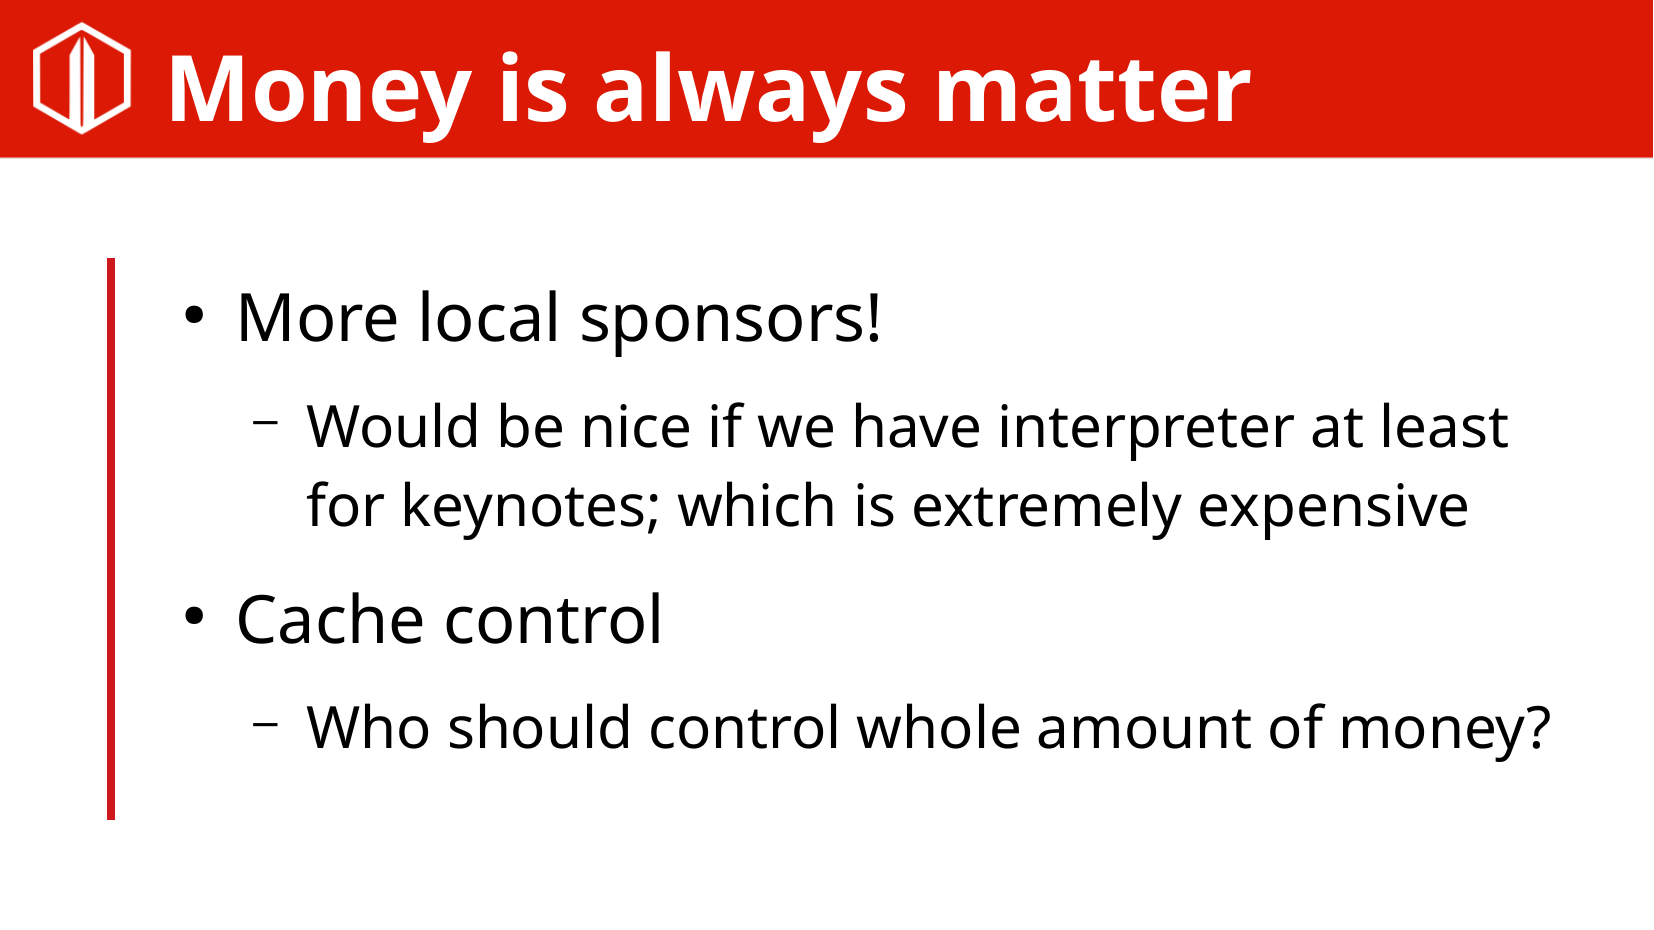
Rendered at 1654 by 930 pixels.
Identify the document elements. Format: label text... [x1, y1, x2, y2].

list More local sponsors! Would be nice if we have interpreter at least for keynotes; which is extremely expensive Cache control Who should control whole amount of money? [164, 270, 1571, 810]
title Money is always matter [164, 30, 1571, 142]
picture [0, 0, 1653, 930]
